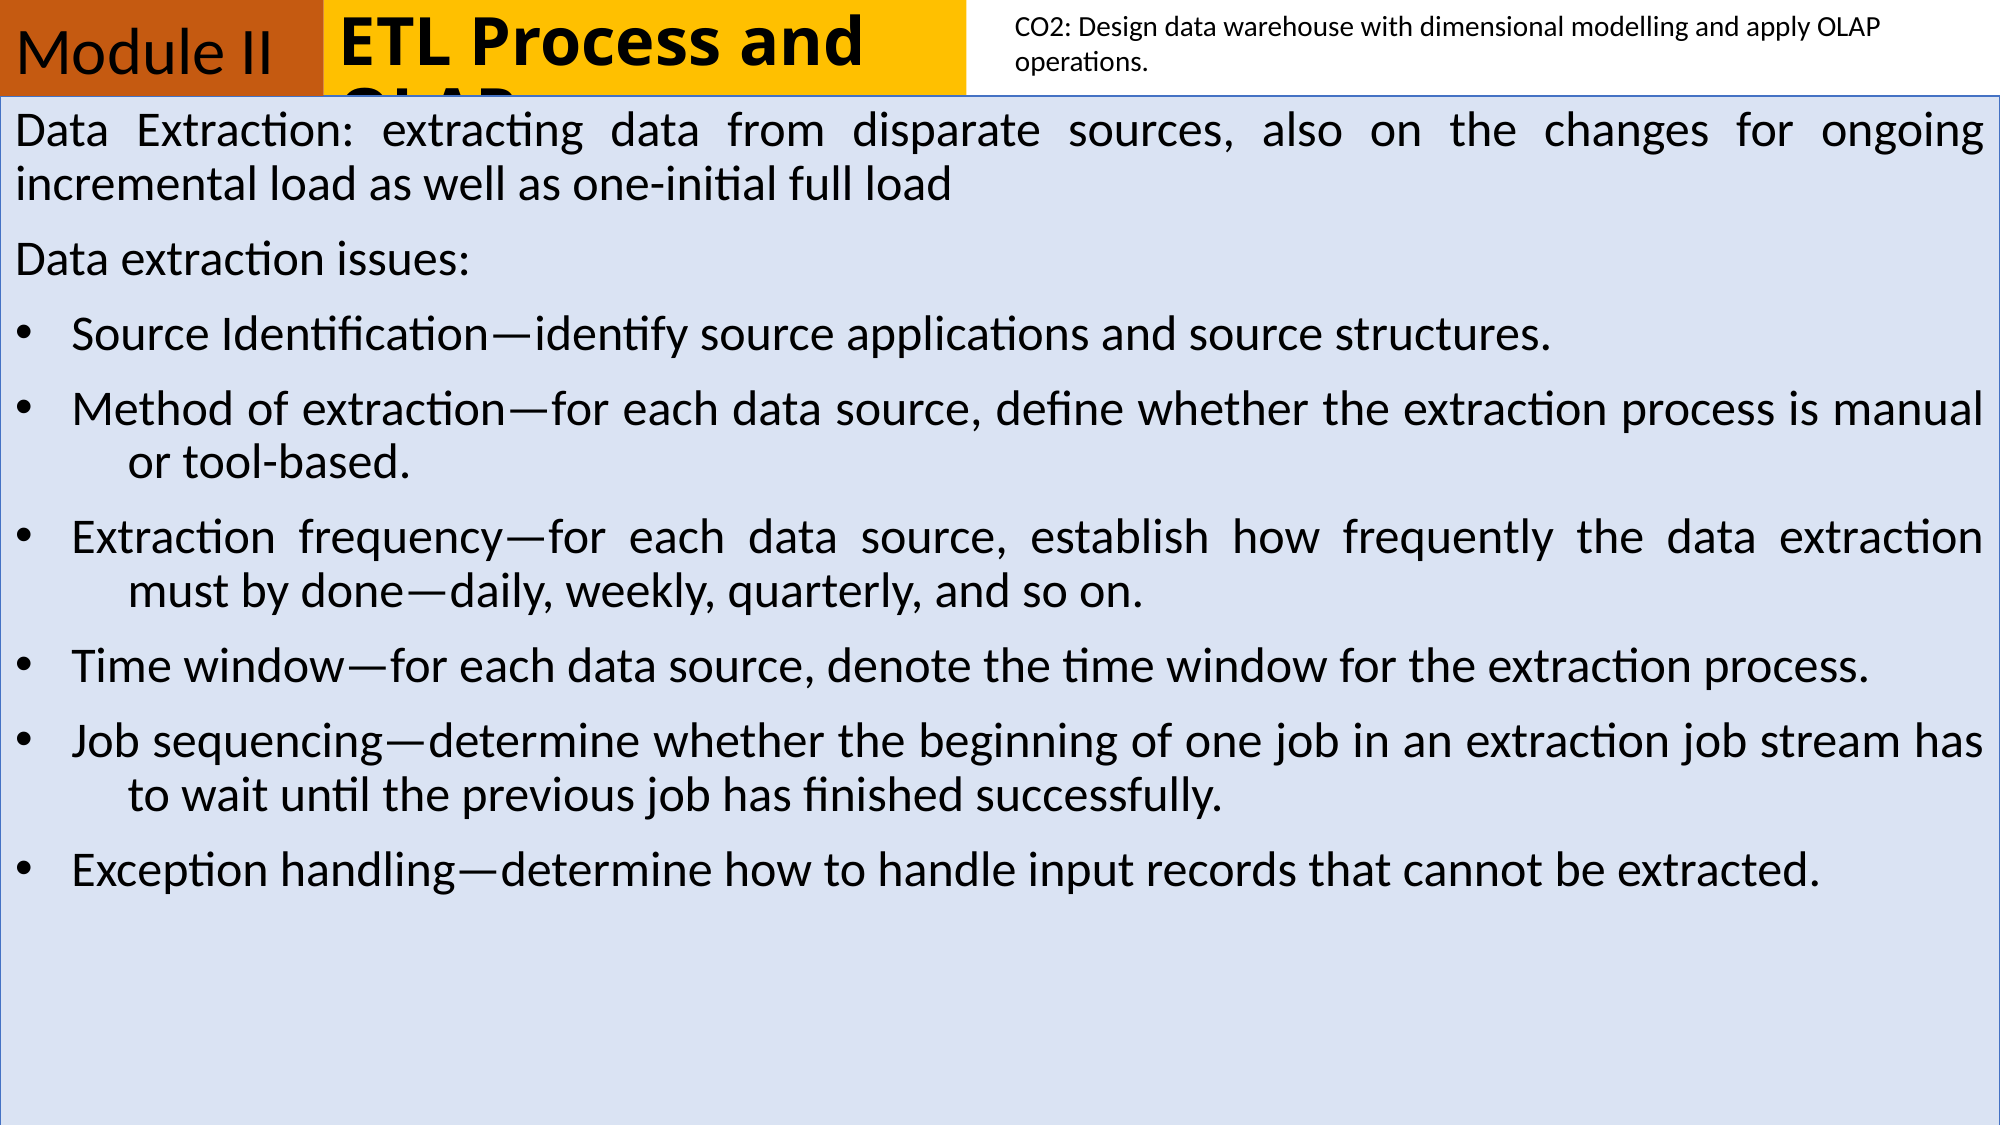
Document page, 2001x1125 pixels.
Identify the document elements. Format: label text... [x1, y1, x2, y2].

subtitle Data Extraction: extracting data from disparate sources, also on the changes for ongoing incremental load as well as one-initial full load Data extraction issues: Source Identification—identify source applications and source structures. Method of extraction—for each data source, define whether the extraction process is manual or tool-based. Extraction frequency—for each data source, establish how frequently the data extraction must by done—daily, weekly, quarterly, and so on. Time window—for each data source, denote the time window for the extraction process. Job sequencing—determine whether the beginning of one job in an extraction job stream has to wait until the previous job has finished successfully. Exception handling—determine how to handle input records that cannot be extracted. [0, 95, 2000, 1125]
title ETL Process and OLAP: [324, 0, 967, 95]
text_box CO2: Design data warehouse with dimensional modelling and apply OLAP operations. [999, 0, 2000, 122]
text_box Module II [0, 0, 324, 96]
